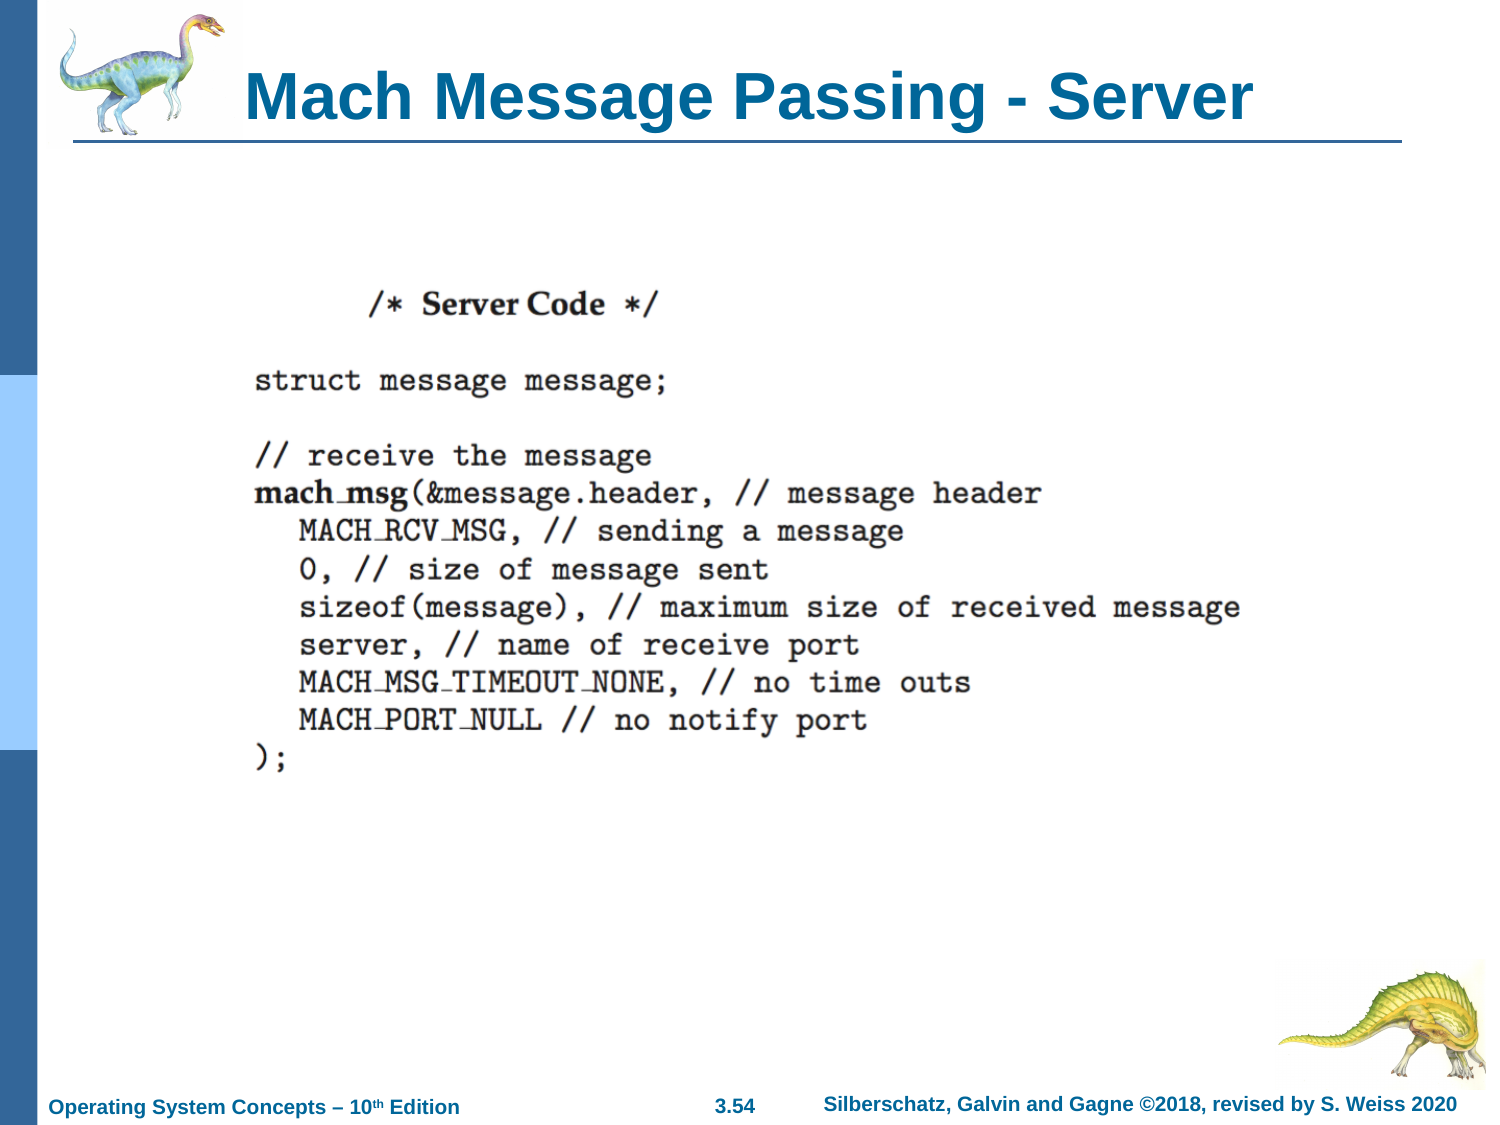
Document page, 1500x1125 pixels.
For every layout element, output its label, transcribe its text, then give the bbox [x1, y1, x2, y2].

picture [46, 0, 243, 149]
picture [1275, 959, 1486, 1090]
title Mach Message Passing - Server [75, 45, 1426, 141]
picture [1140, 1096, 1148, 1101]
picture [216, 267, 1365, 798]
